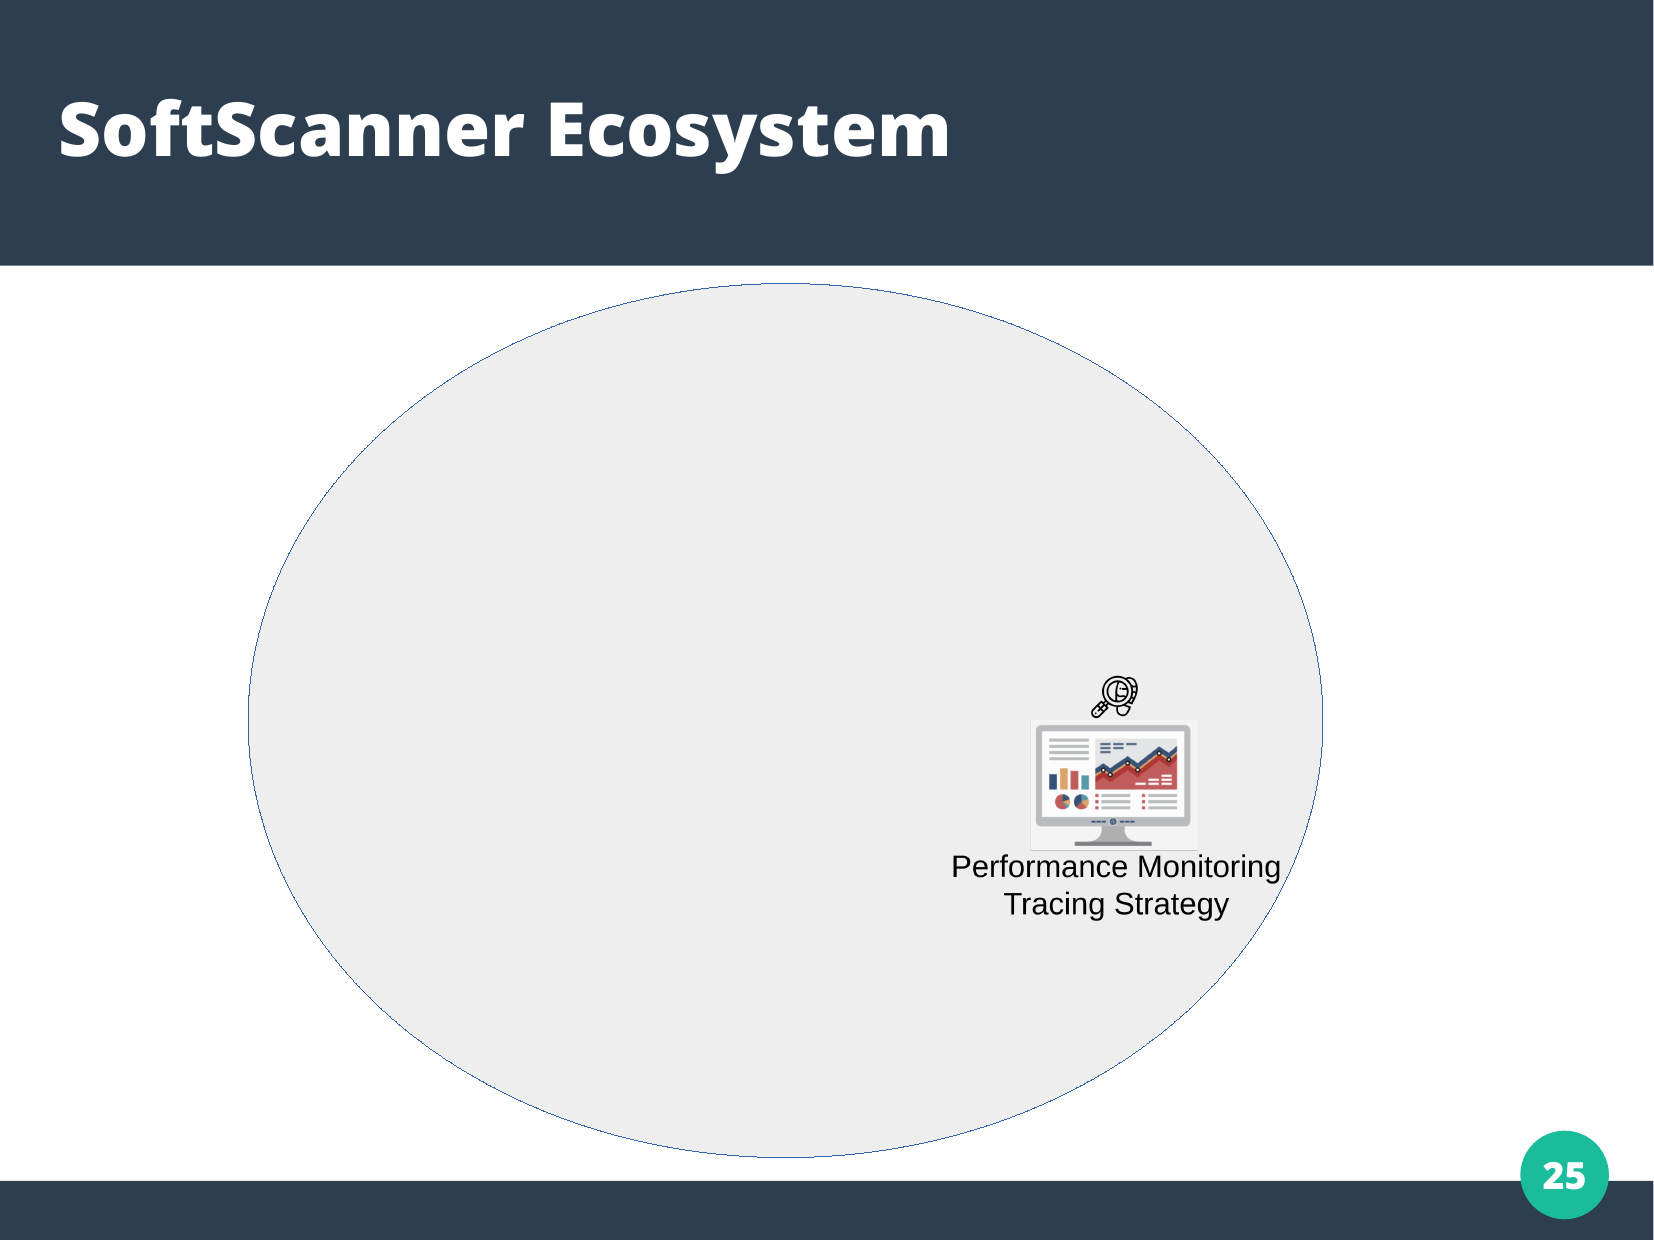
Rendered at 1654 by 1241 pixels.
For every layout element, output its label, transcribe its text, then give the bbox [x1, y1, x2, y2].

title SoftScanner Ecosystem [58, 49, 1595, 207]
text_box [248, 283, 1323, 1158]
picture [931, 661, 1300, 934]
